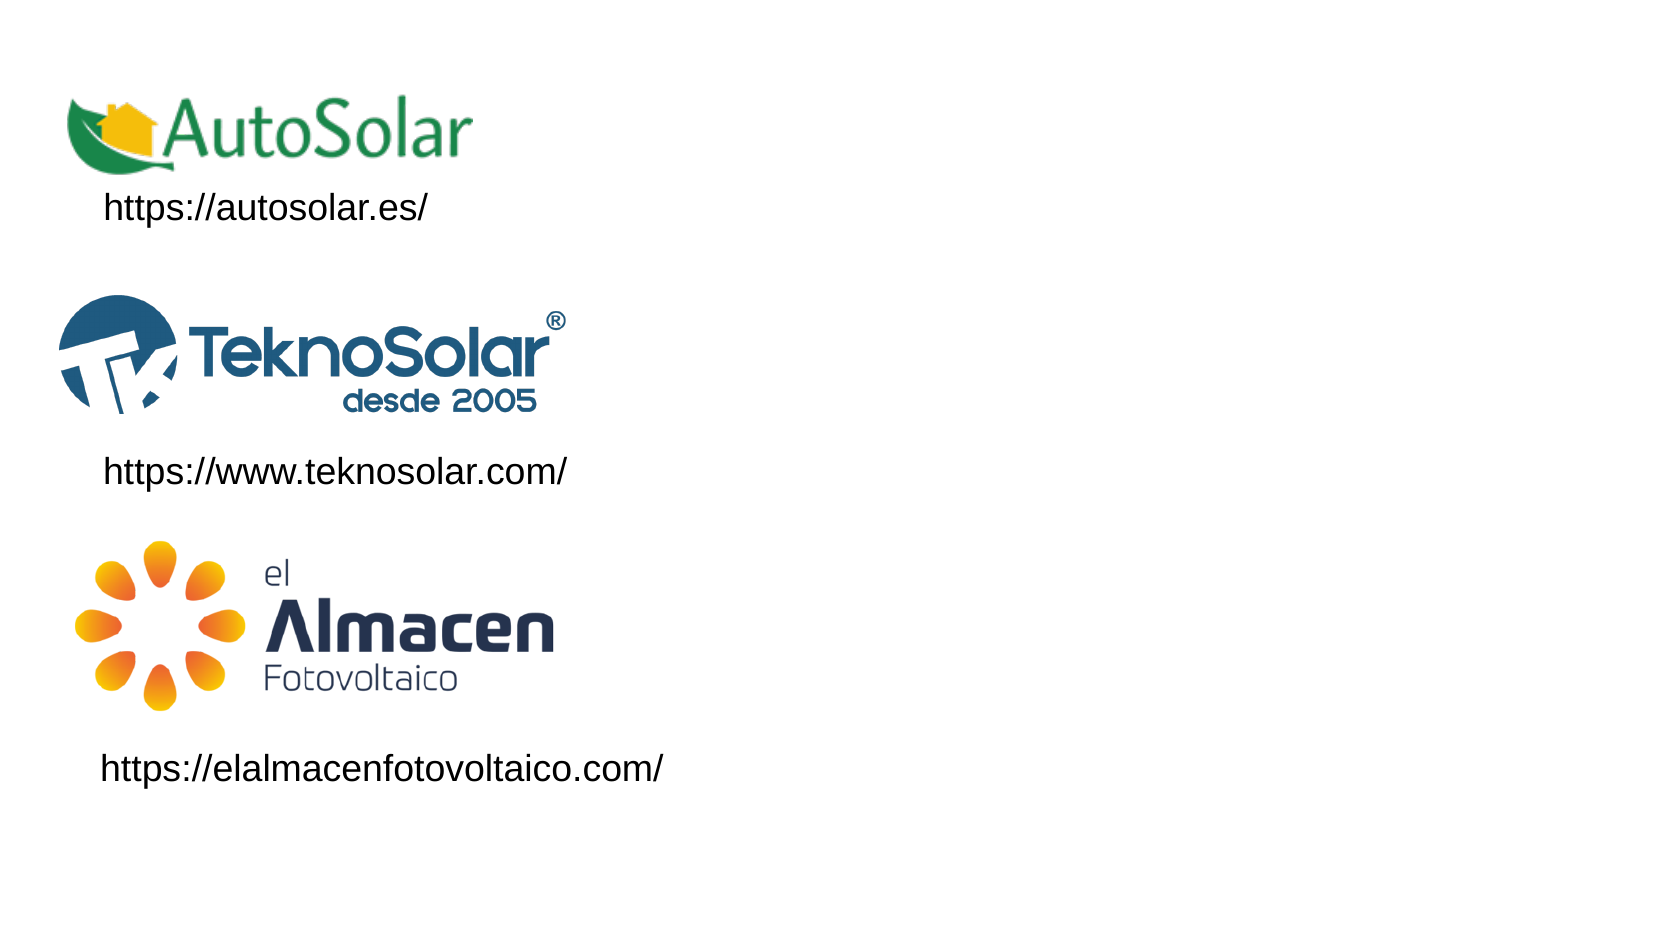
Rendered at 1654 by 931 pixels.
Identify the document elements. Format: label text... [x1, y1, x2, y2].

picture [66, 92, 473, 178]
picture [67, 531, 562, 721]
picture [59, 295, 571, 414]
text_box https://elalmacenfotovoltaico.com/ [85, 740, 680, 798]
text_box https://autosolar.es/ [88, 179, 444, 237]
text_box https://www.teknosolar.com/ [88, 442, 621, 502]
